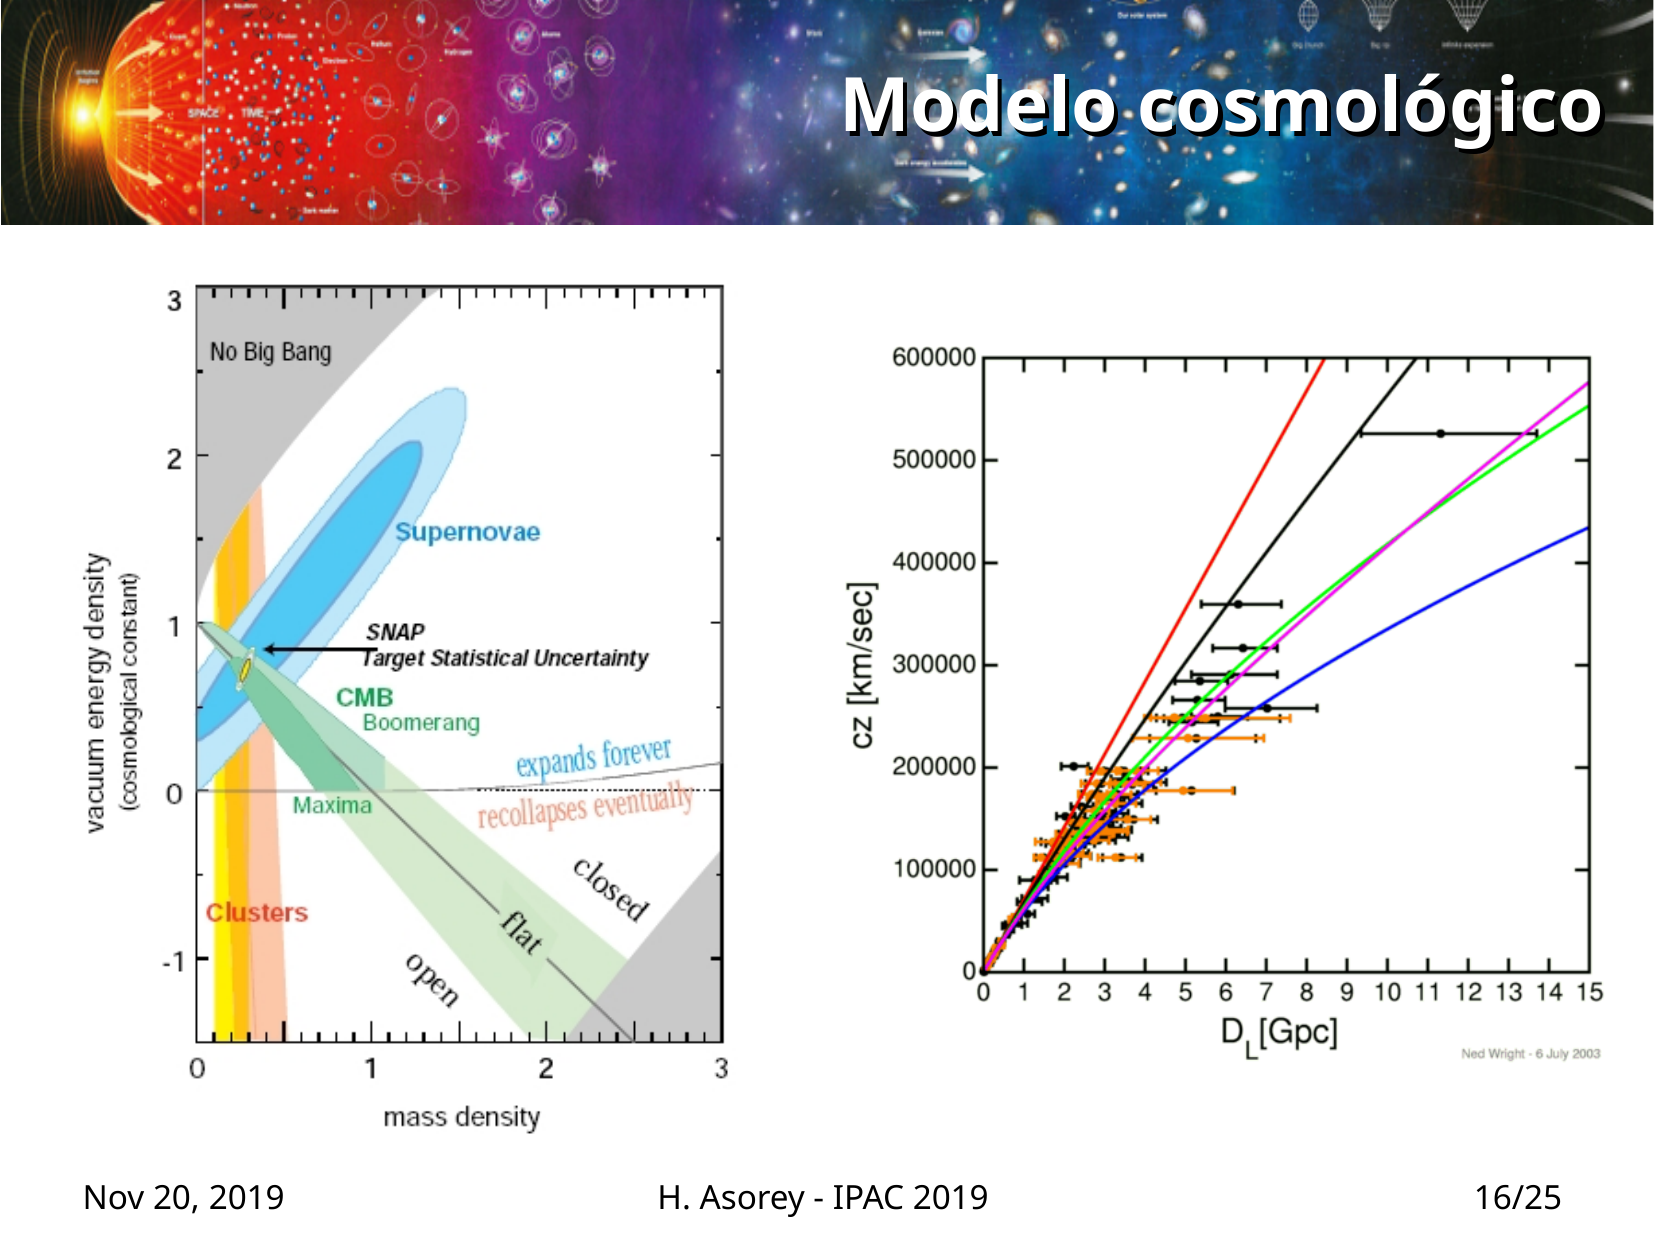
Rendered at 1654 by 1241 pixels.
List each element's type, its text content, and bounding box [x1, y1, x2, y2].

picture [844, 345, 1606, 1065]
title Modelo cosmológico [45, 15, 1606, 191]
picture [1, 0, 1654, 225]
picture [45, 267, 807, 1143]
